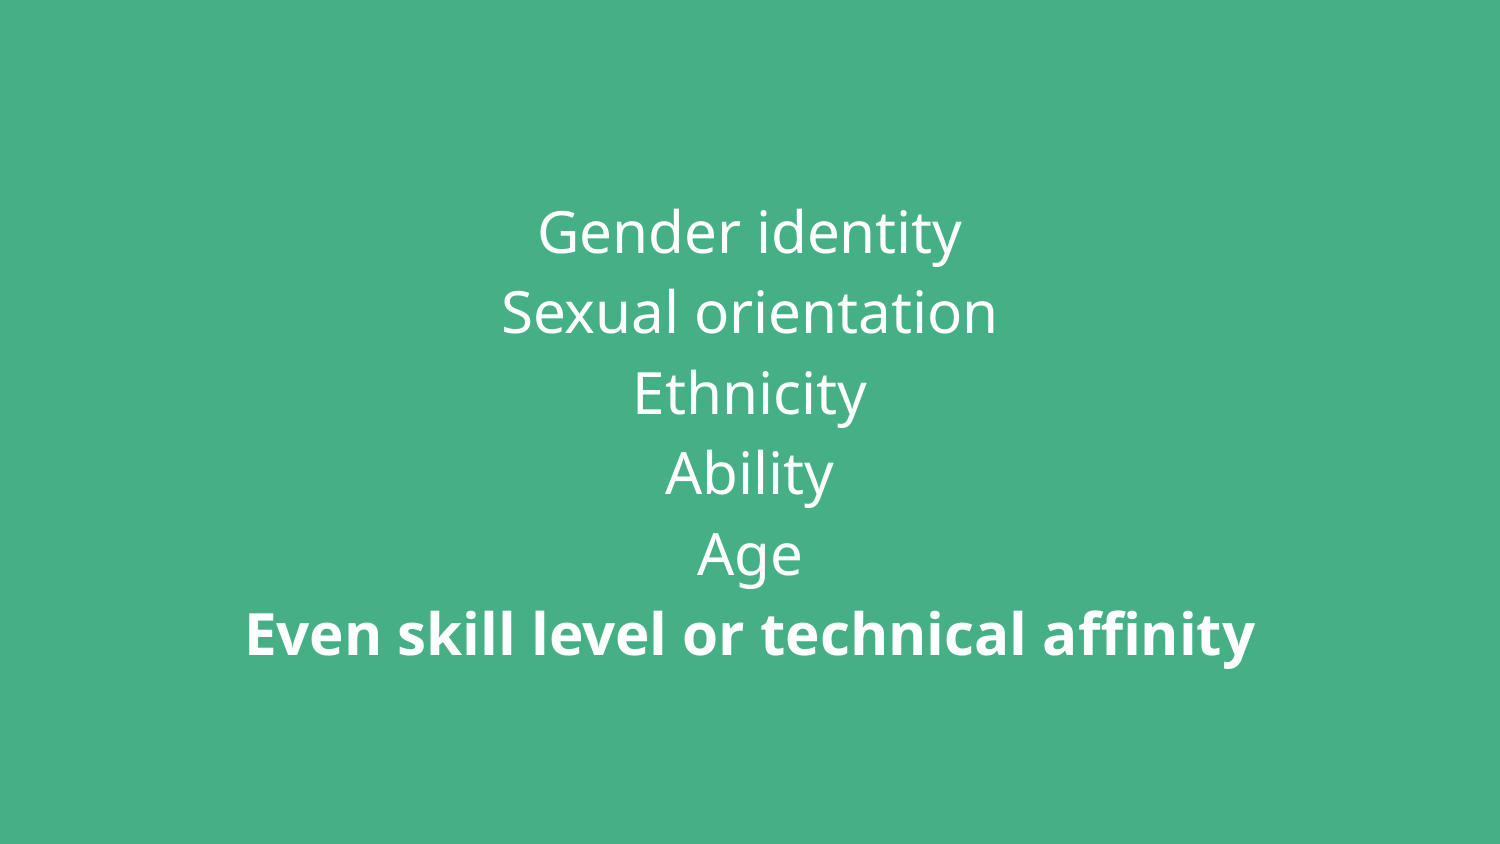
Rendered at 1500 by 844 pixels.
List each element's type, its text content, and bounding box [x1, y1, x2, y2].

title Gender identity Sexual orientation Ethnicity Ability Age Even skill level or technical affinity [51, 41, 1449, 811]
